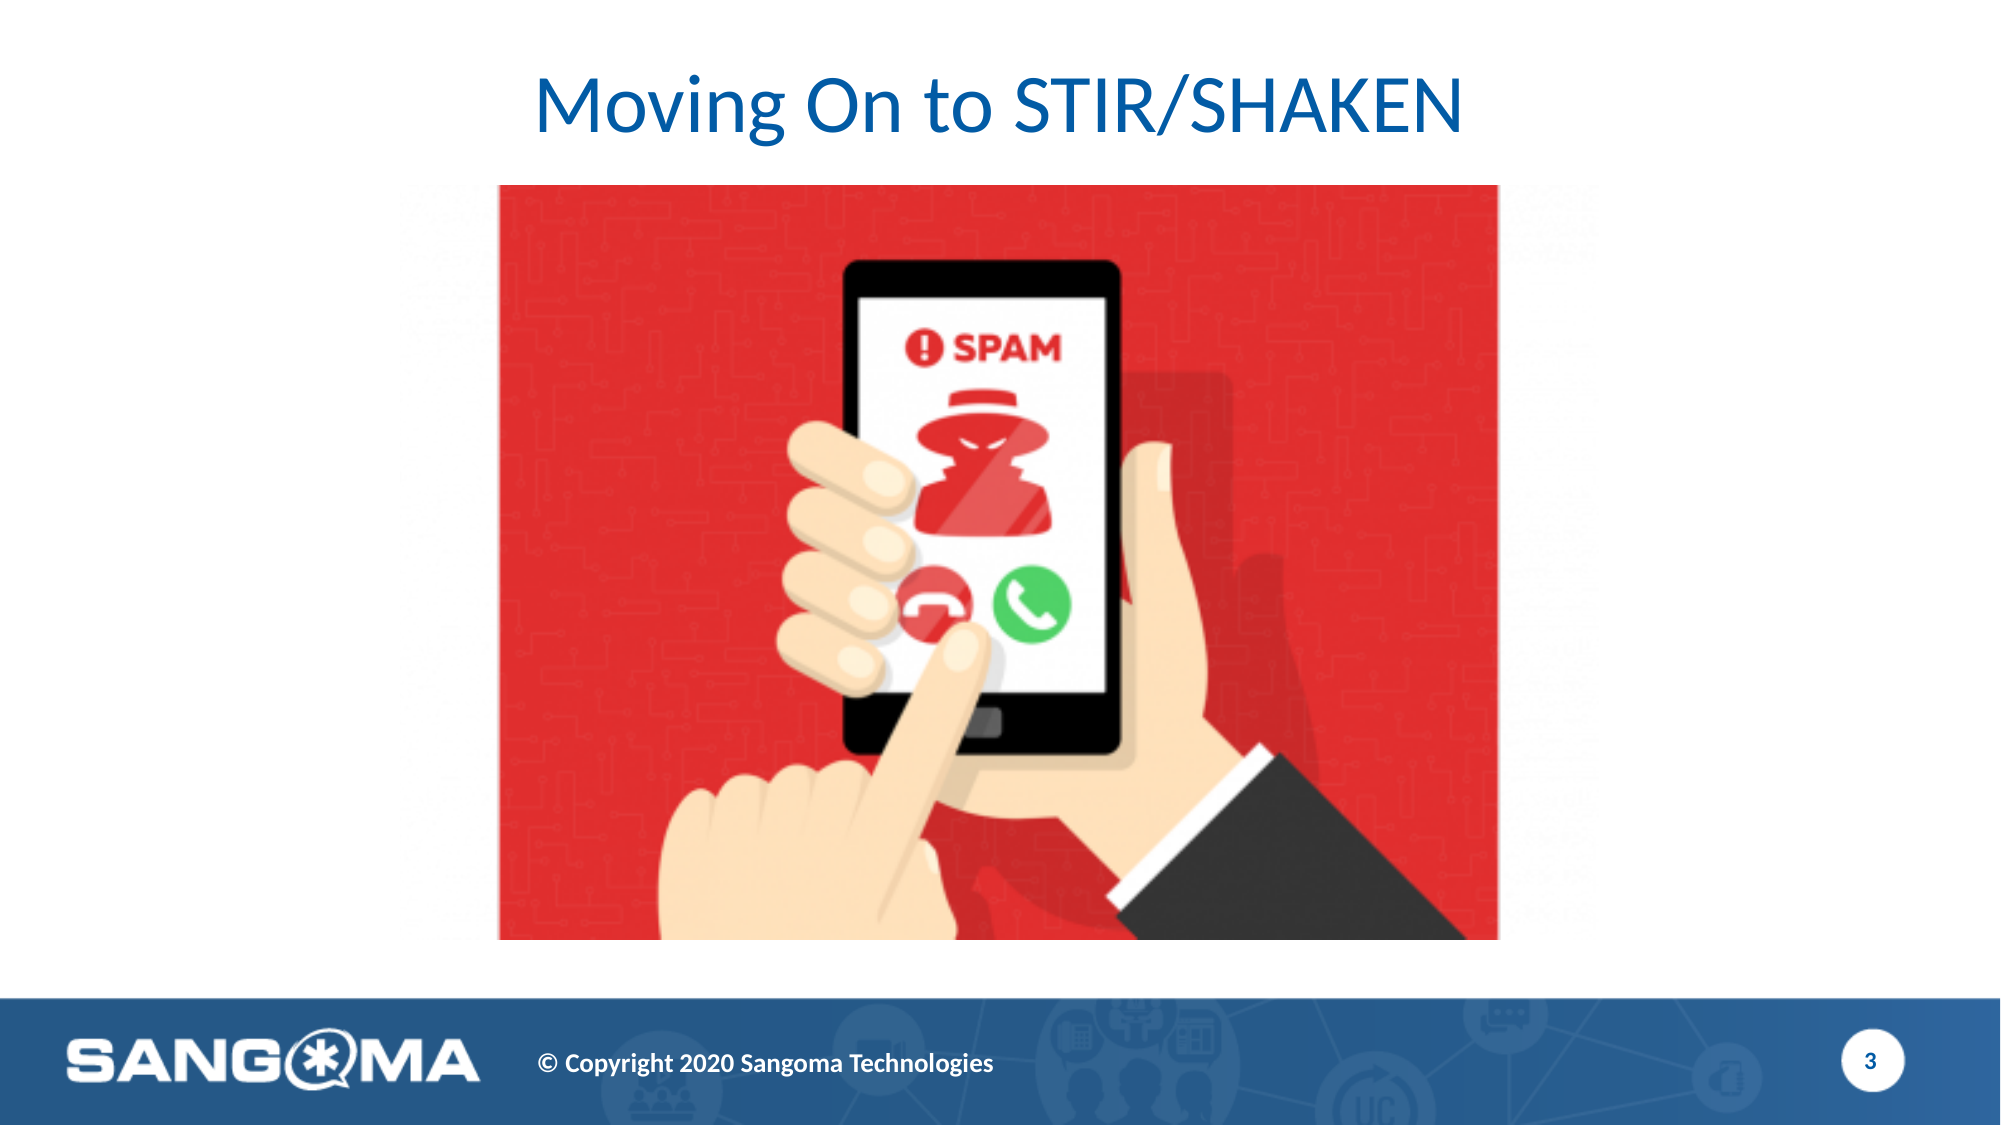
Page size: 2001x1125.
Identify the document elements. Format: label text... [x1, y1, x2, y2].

title Moving On to STIR/SHAKEN [54, 48, 1945, 164]
picture [0, 0, 2001, 1125]
